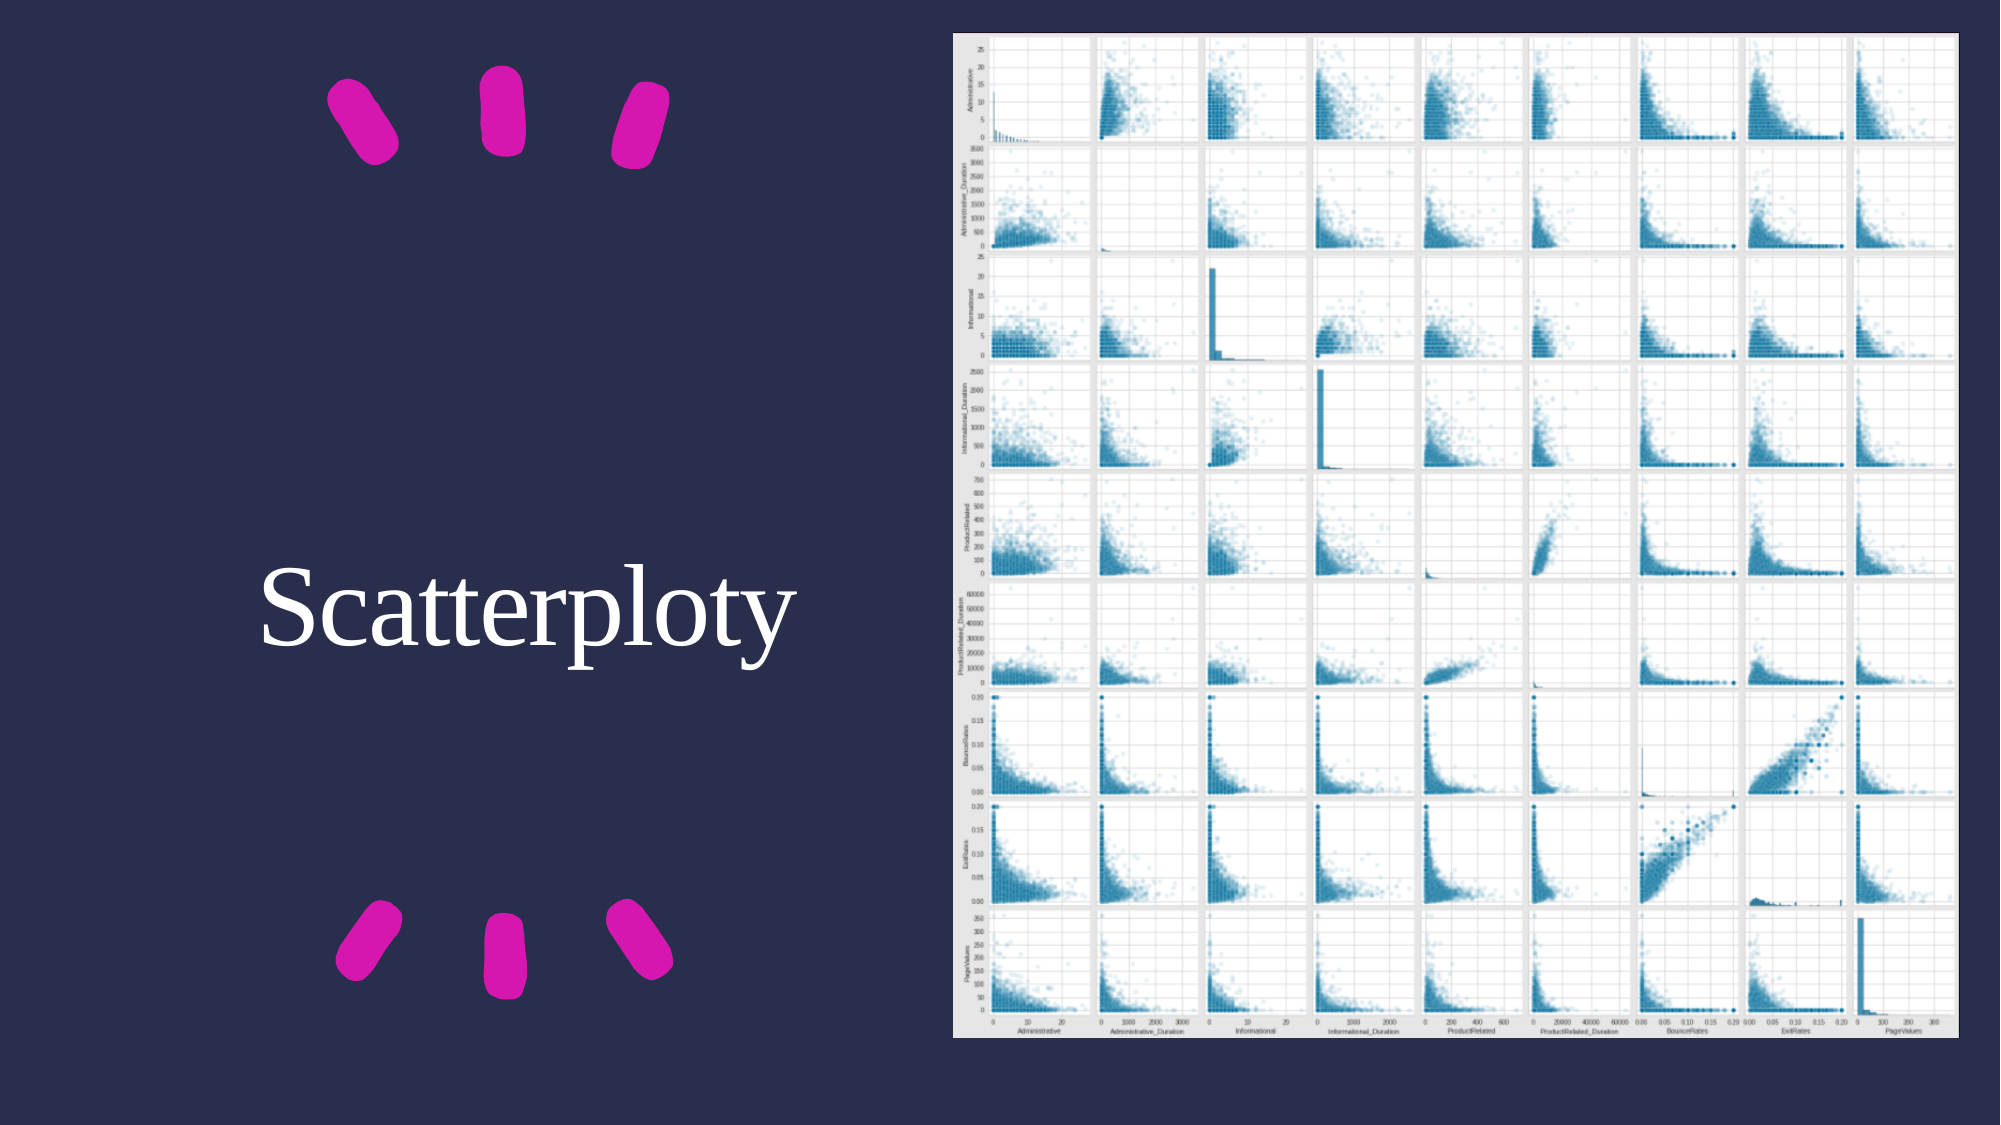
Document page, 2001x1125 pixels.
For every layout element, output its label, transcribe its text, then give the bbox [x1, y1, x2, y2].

picture [953, 32, 1960, 1038]
title Scatterploty [115, 345, 939, 669]
text_box [0, 0, 2000, 1125]
